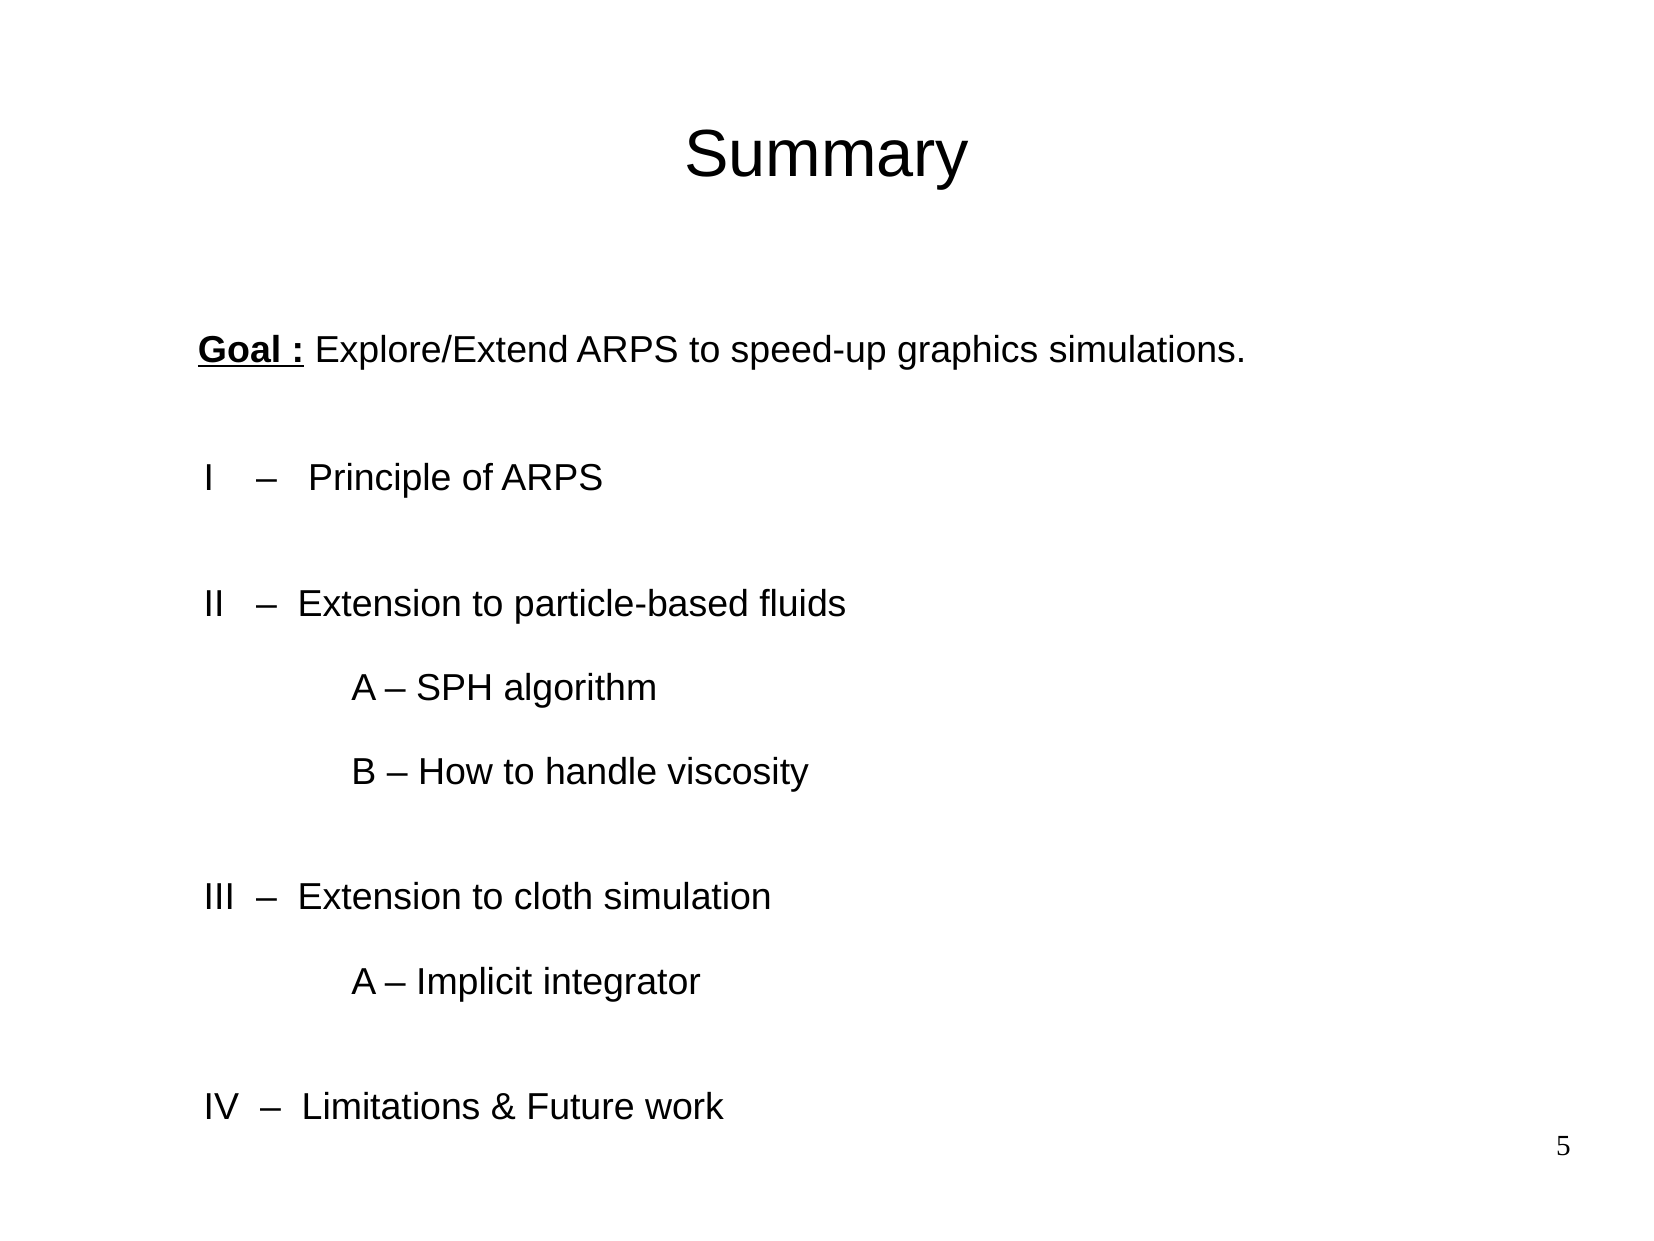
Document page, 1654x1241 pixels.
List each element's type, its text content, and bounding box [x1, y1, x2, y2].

text_box Goal : Explore/Extend ARPS to speed-up graphics simulations. [183, 321, 1471, 378]
title Summary [82, 49, 1571, 257]
text_box I – Principle of ARPS II – Extension to particle-based fluids A – SPH algorithm B – How to handle viscosity III – Extension to cloth simulation A – Implicit integrator IV – Limitations & Future work [188, 448, 1123, 1178]
